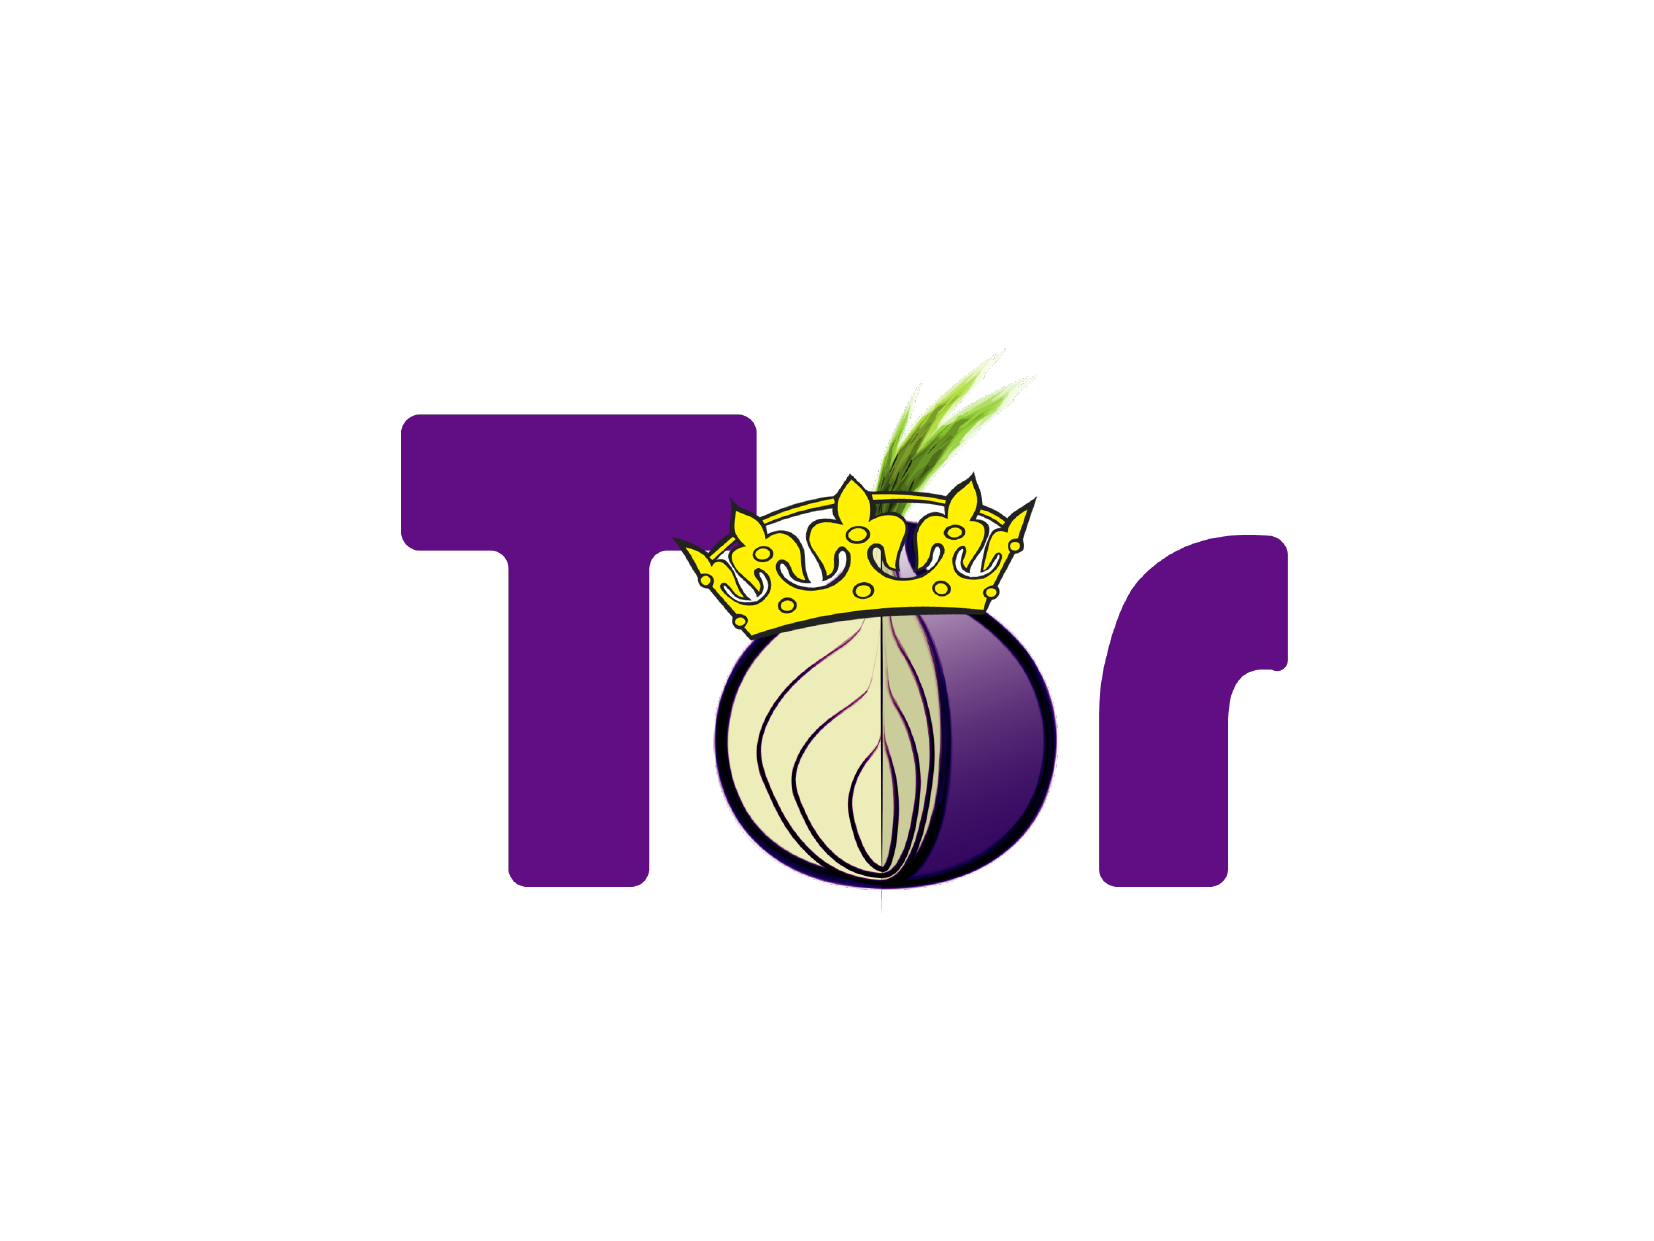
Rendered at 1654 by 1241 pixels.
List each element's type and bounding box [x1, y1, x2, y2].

picture [401, 348, 1288, 913]
